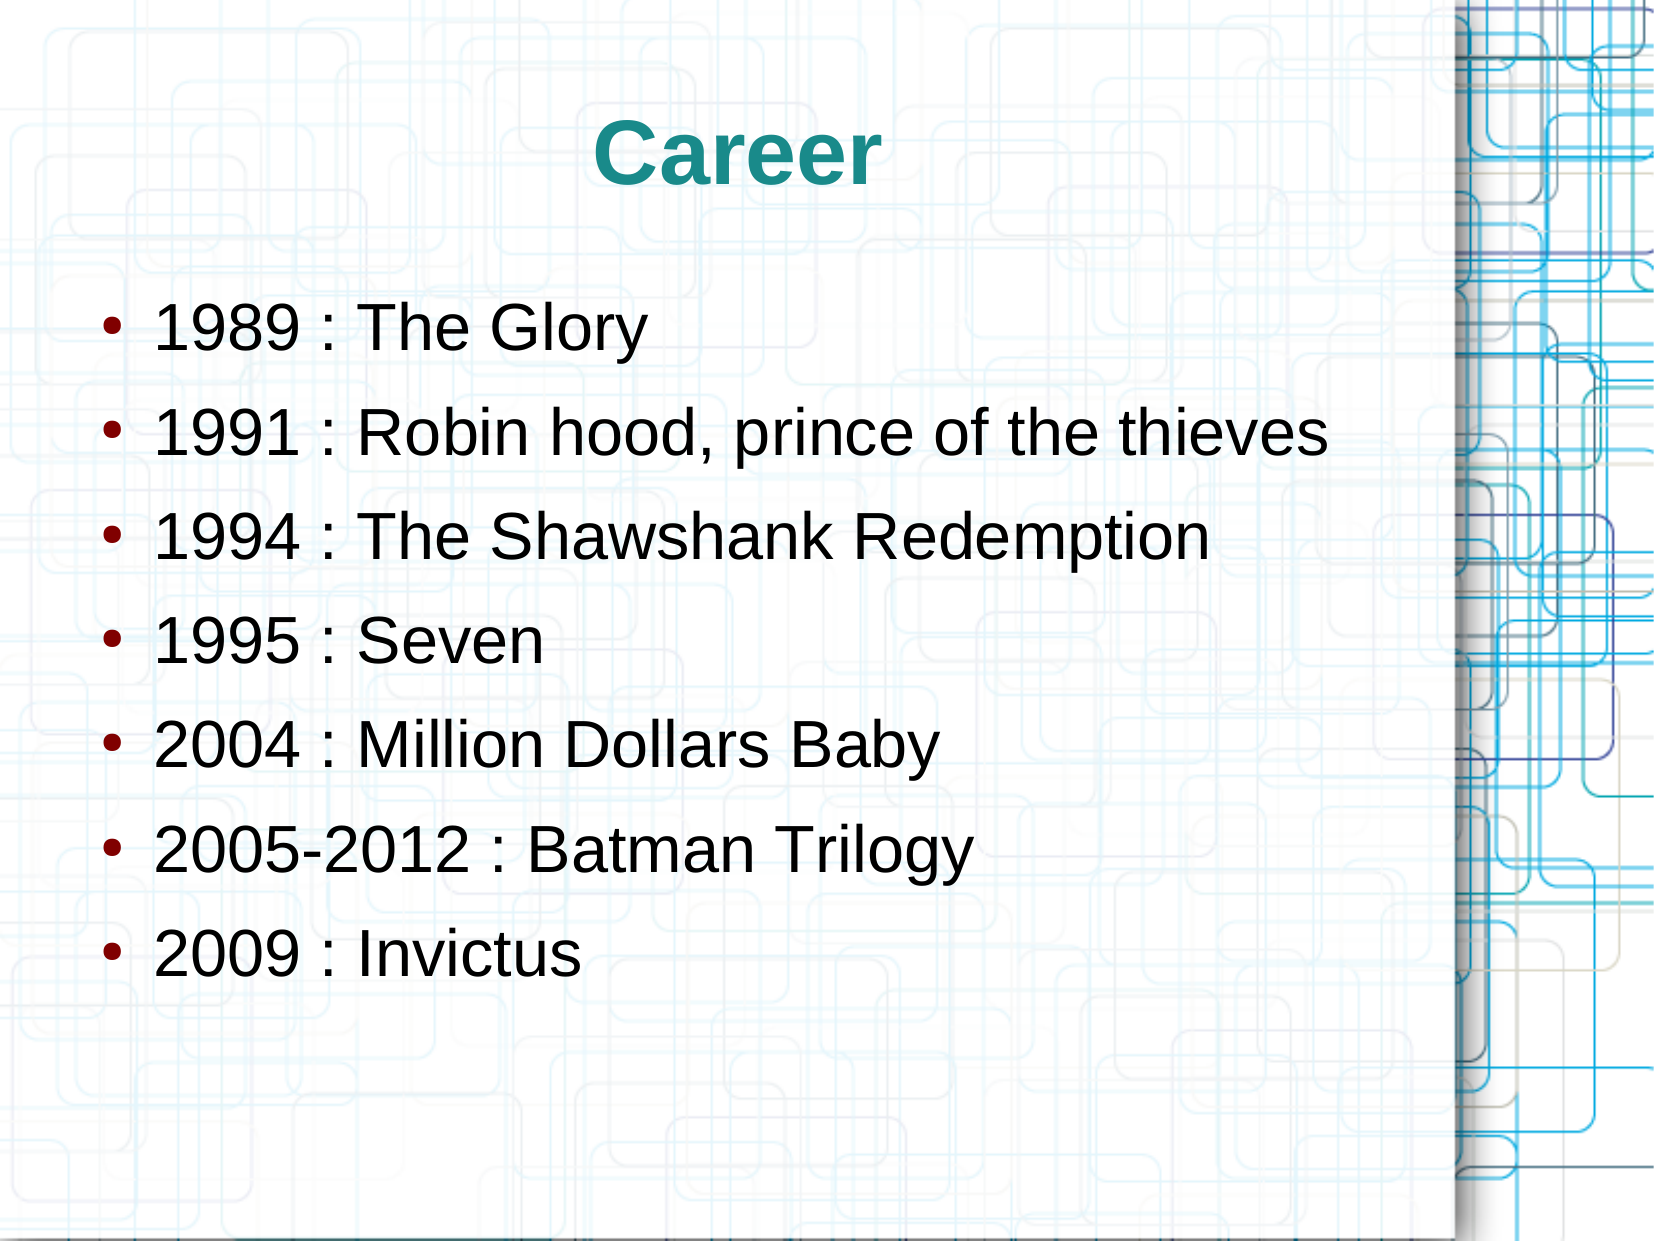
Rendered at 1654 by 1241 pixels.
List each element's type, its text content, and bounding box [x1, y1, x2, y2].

list 1989 : The Glory 1991 : Robin hood, prince of the thieves 1994 : The Shawshank Redemption 1995 : Seven 2004 : Million Dollars Baby 2005-2012 : Batman Trilogy 2009 : Invictus [82, 290, 1418, 1010]
picture [0, 0, 1654, 1241]
title Career [59, 49, 1418, 257]
